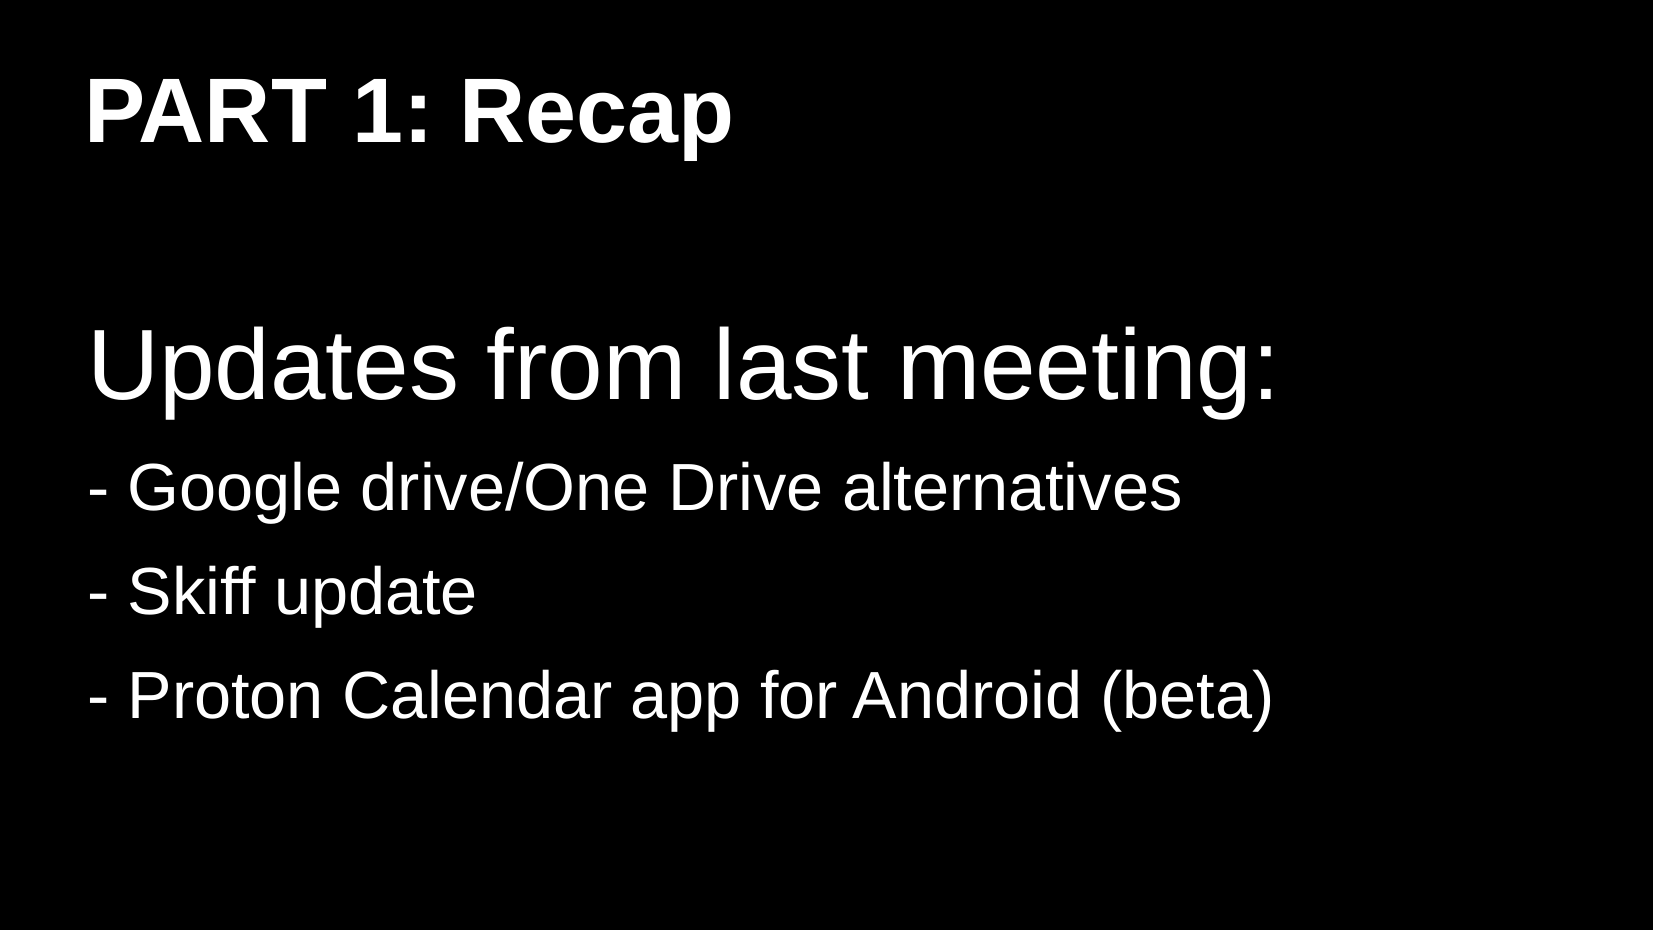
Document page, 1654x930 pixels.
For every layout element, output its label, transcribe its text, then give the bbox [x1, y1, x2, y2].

title PART 1: Recap [84, 56, 1561, 166]
list Updates from last meeting: - Google drive/One Drive alternatives - Skiff update - Proton Calendar app for Android (beta) [87, 308, 1573, 841]
